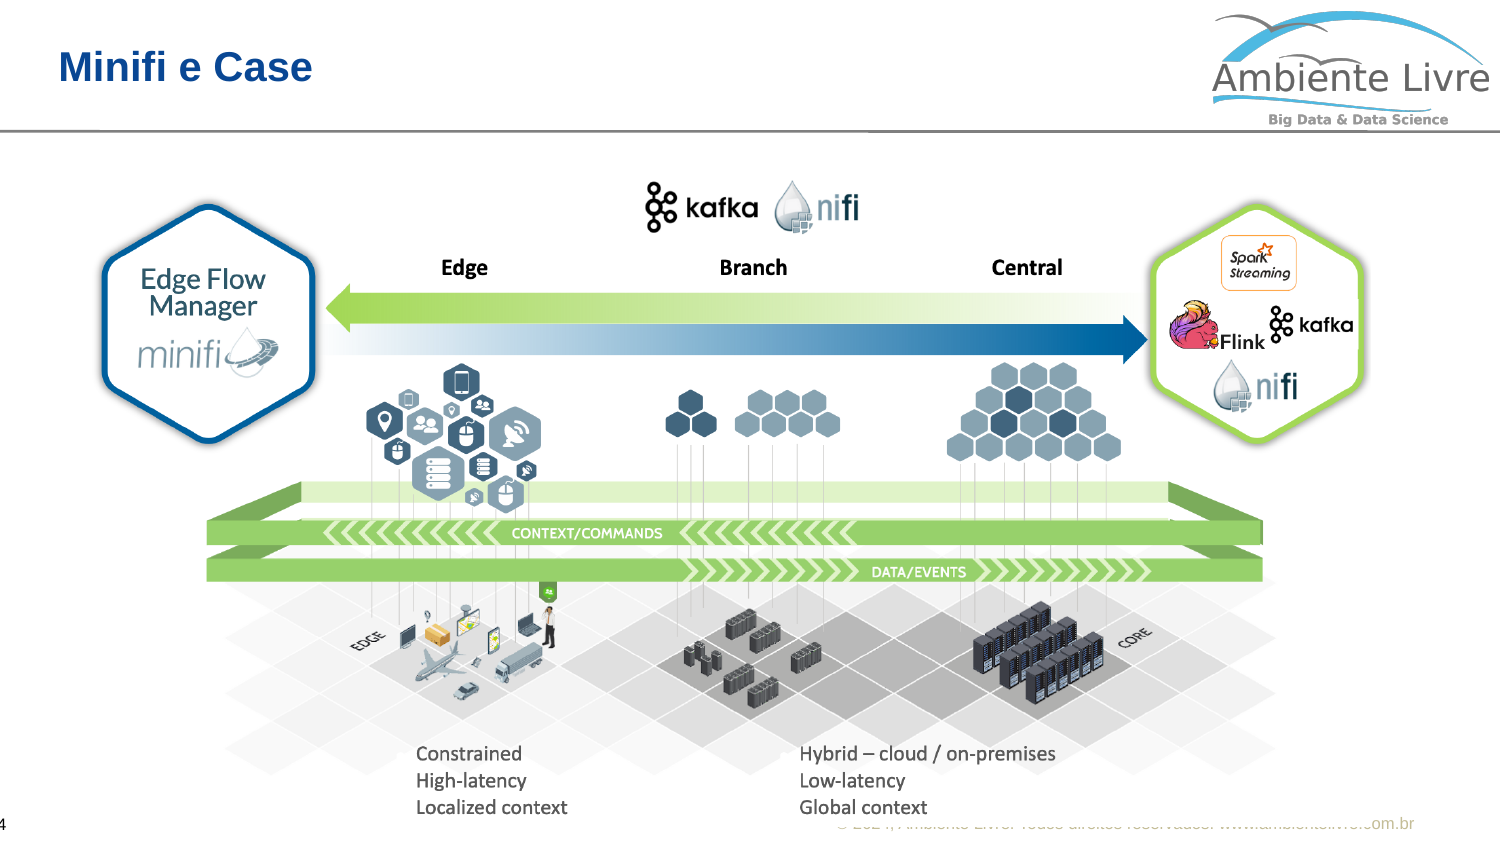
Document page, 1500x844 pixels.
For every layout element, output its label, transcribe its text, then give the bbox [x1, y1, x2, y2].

title Minifi e Case [43, 8, 1127, 129]
picture [81, 179, 1371, 827]
picture [1212, 11, 1489, 127]
